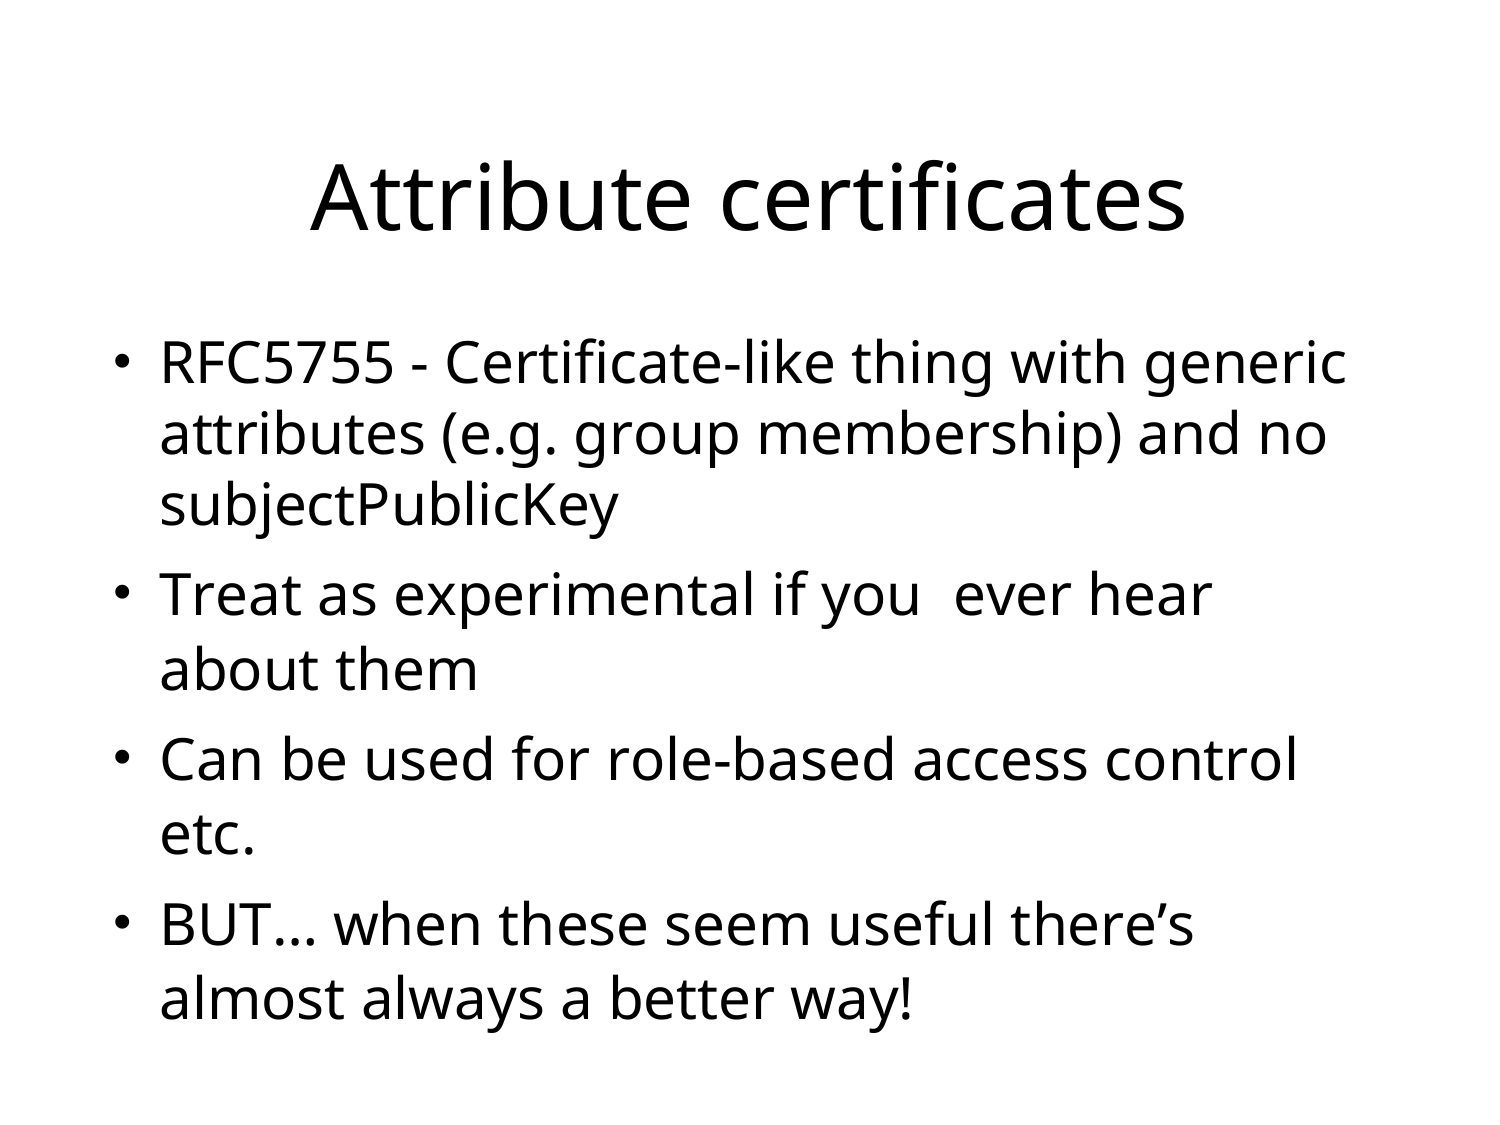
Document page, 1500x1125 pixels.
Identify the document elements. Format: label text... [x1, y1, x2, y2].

text_box Attribute certificates [112, 99, 1388, 288]
text_box RFC5755 - Certificate-like thing with generic attributes (e.g. group membership) and no subjectPublicKey Treat as experimental if you ever hear about them Can be used for role-based access control etc. BUT… when these seem useful there’s almost always a better way! [112, 324, 1388, 1049]
